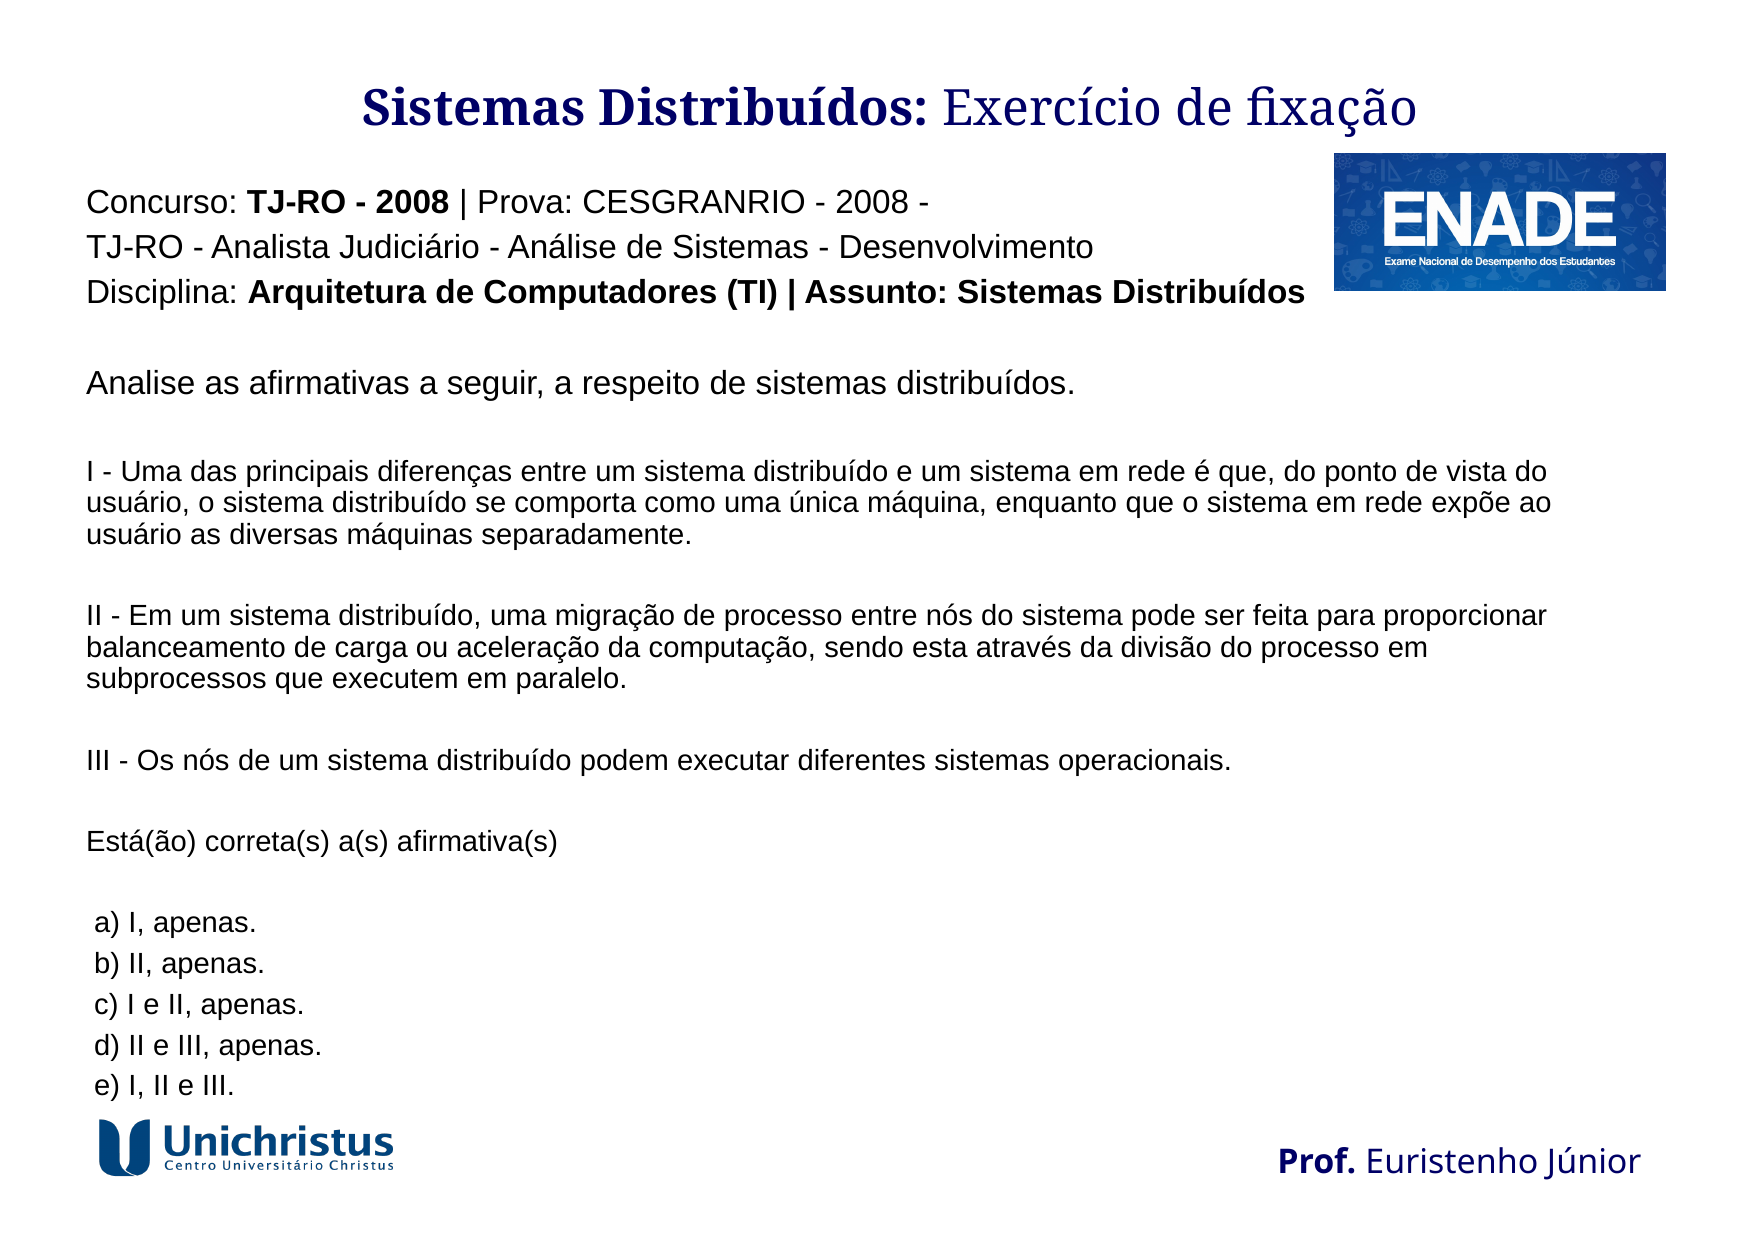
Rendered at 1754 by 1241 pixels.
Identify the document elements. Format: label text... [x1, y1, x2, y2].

text_box Sistemas Distribuídos: Exercício de fixação [347, 64, 1421, 161]
list Concurso: TJ-RO - 2008 | Prova: CESGRANRIO - 2008 - TJ-RO - Analista Judiciário - Análise de Sistemas - Desenvolvimento Disciplina: Arquitetura de Computadores (TI) | Assunto: Sistemas Distribuídos Analise as afirmativas a seguir, a respeito de sistemas distribuídos. I - Uma das principais diferenças entre um sistema distribuído e um sistema em rede é que, do ponto de vista do usuário, o sistema distribuído se comporta como uma única máquina, enquanto que o sistema em rede expõe ao usuário as diversas máquinas separadamente. II - Em um sistema distribuído, uma migração de processo entre nós do sistema pode ser feita para proporcionar balanceamento de carga ou aceleração da computação, sendo esta através da divisão do processo em subprocessos que executem em paralelo. III - Os nós de um sistema distribuído podem executar diferentes sistemas operacionais. Está(ão) correta(s) a(s) afirmativa(s) a) I, apenas. b) II, apenas. c) I e II, apenas. d) II e III, apenas. e) I, II e III. [70, 177, 1619, 745]
picture [94, 1116, 398, 1178]
text_box Prof. Euristenho Júnior [1262, 1129, 1695, 1184]
picture [1334, 153, 1666, 291]
